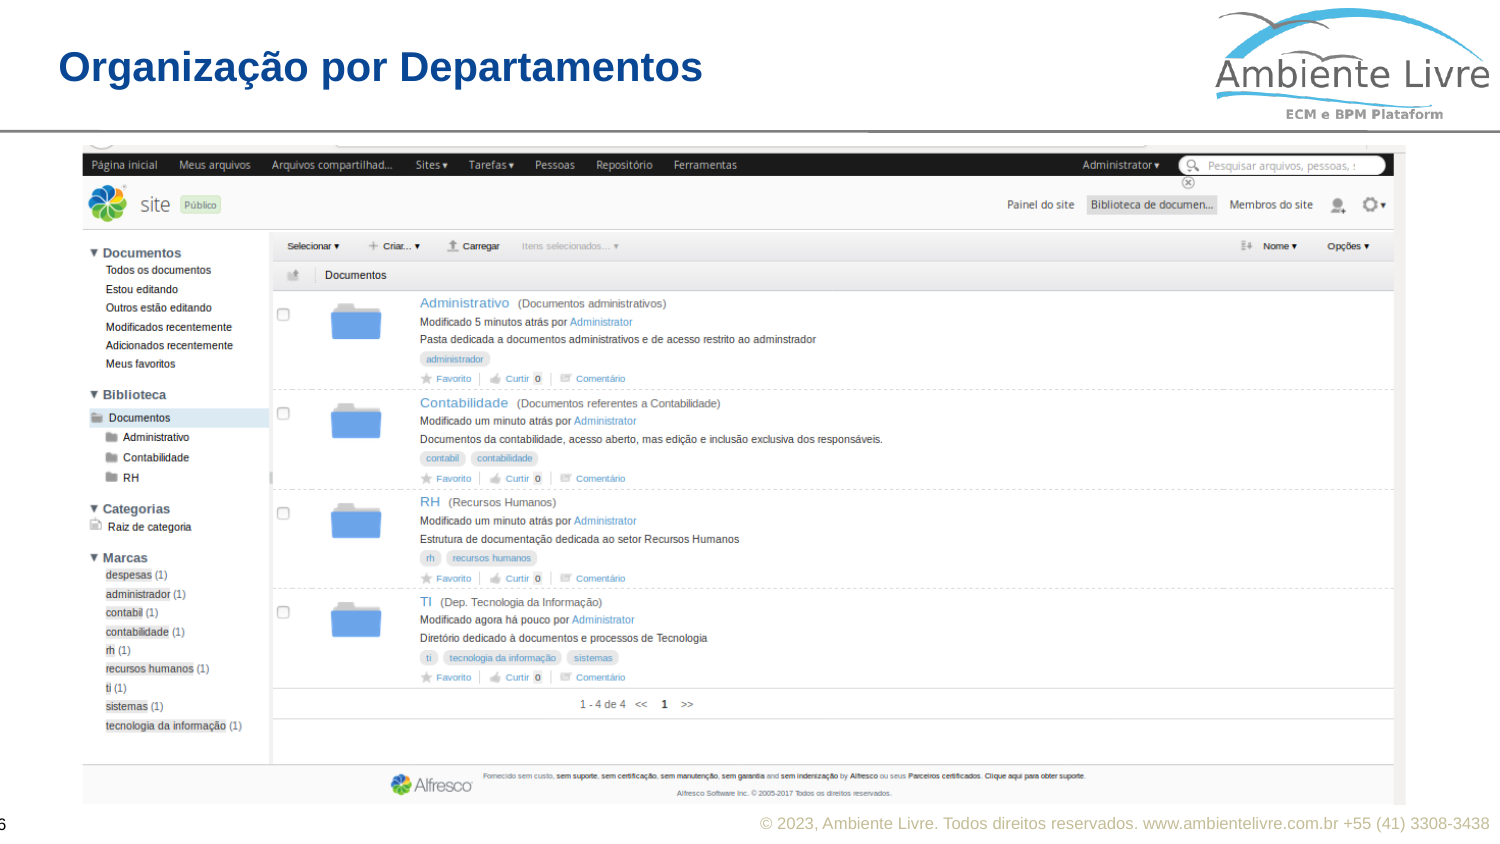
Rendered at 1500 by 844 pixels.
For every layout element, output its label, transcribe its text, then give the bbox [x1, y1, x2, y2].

picture [82, 145, 1406, 805]
picture [1215, 8, 1489, 119]
title Organização por Departamentos [43, 8, 1127, 129]
